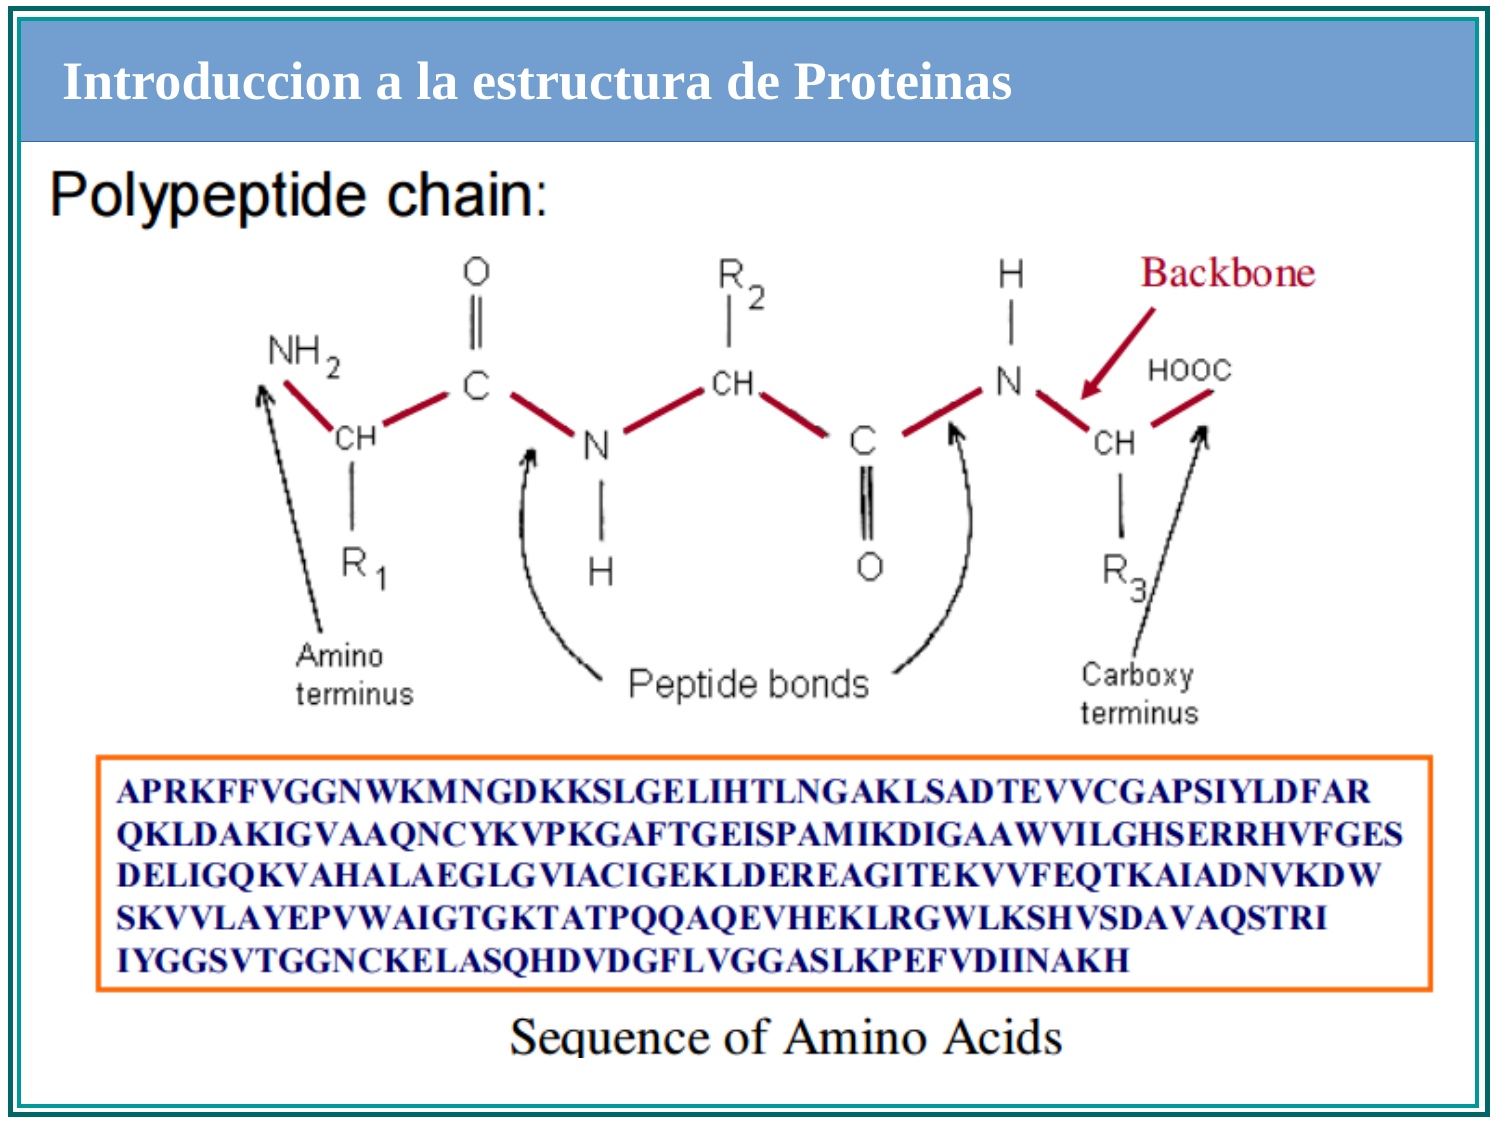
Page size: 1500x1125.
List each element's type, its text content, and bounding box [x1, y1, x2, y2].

picture [31, 151, 1465, 1058]
text_box [21, 21, 1475, 142]
text_box Introduccion a la estructura de Proteinas [47, 38, 1335, 142]
